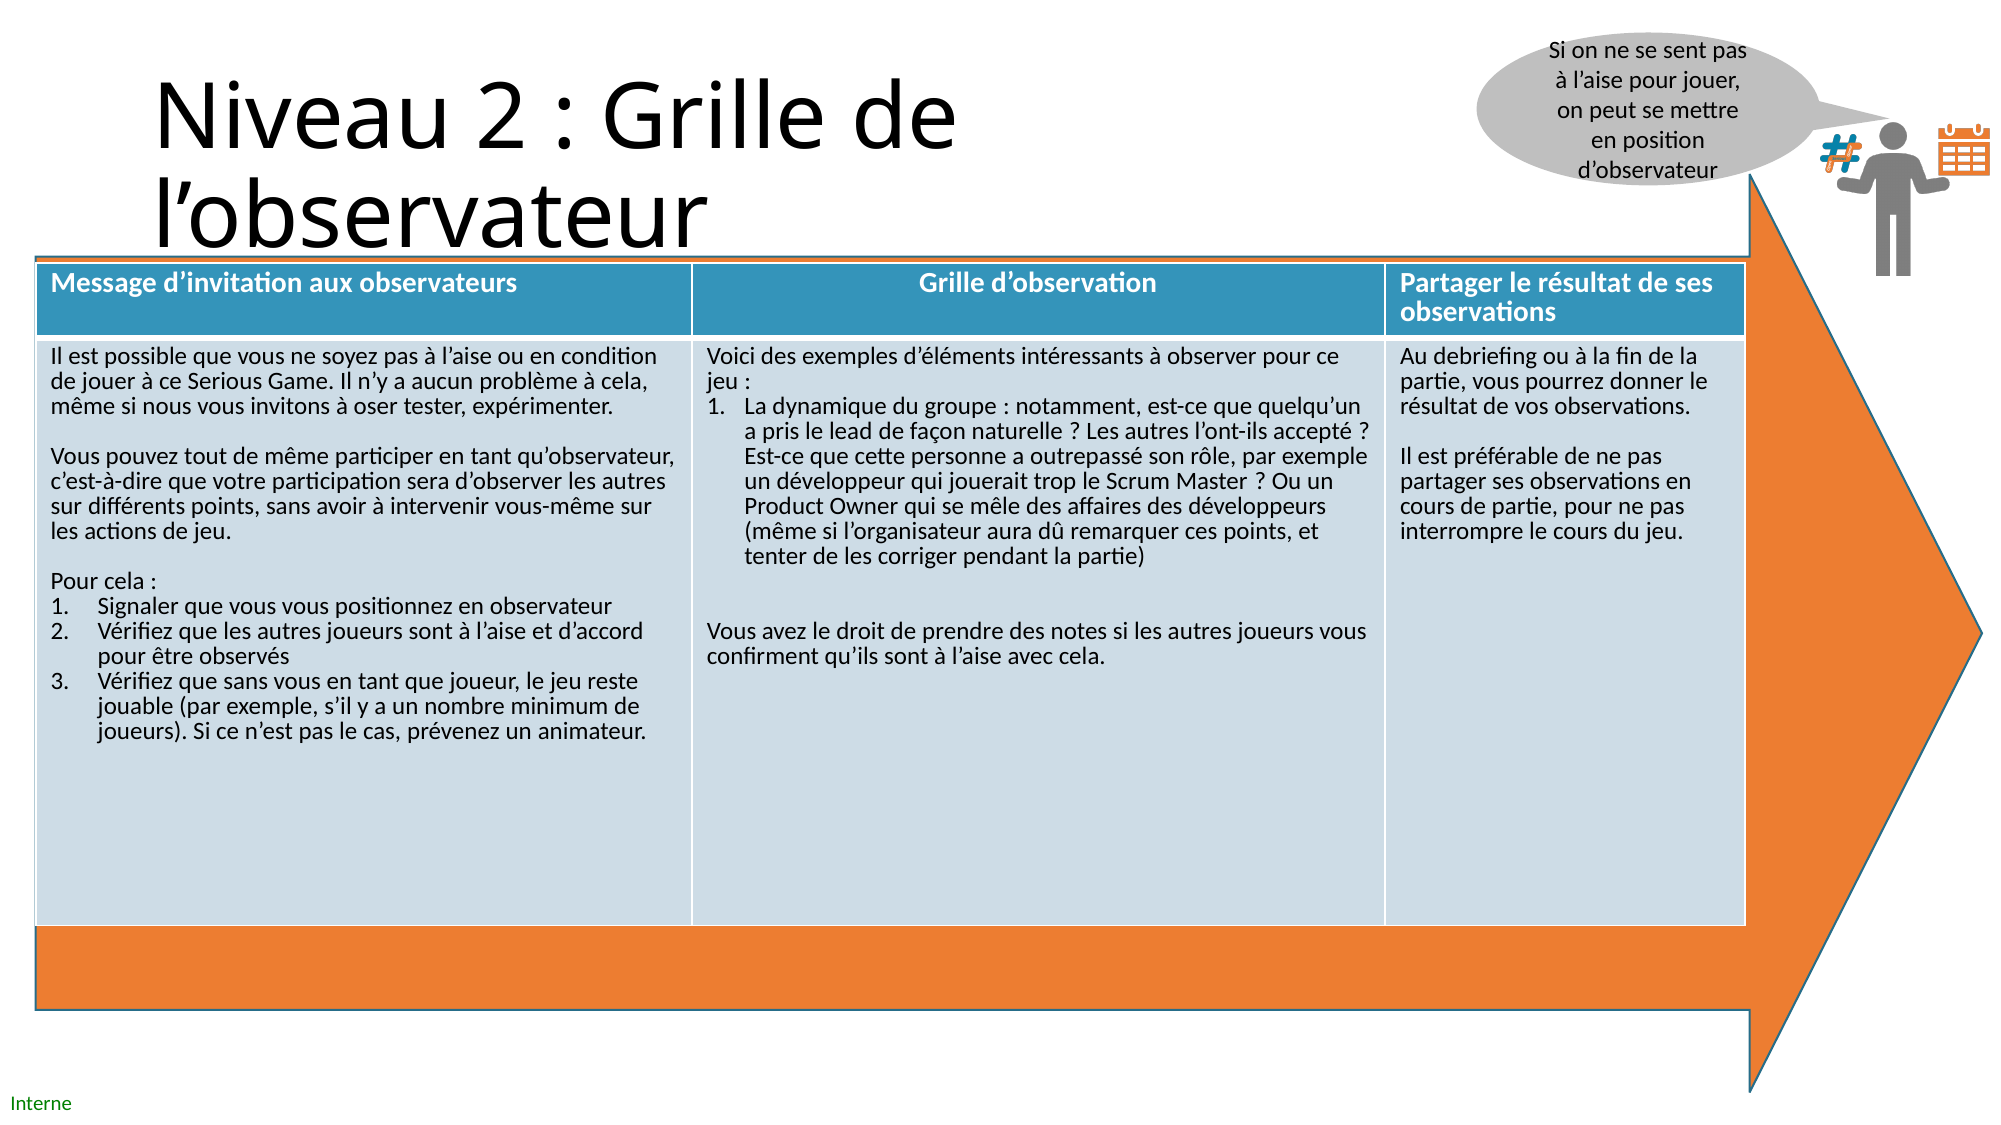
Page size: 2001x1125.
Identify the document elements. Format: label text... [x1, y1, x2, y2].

table_cell Voici des exemples d’éléments intéressants à observer pour ce jeu : La dynamique du groupe : notamment, est-ce que quelqu’un a pris le lead de façon naturelle ? Les autres l’ont-ils accepté ? Est-ce que cette personne a outrepassé son rôle, par exemple un développeur qui jouerait trop le Scrum Master ? Ou un Product Owner qui se mêle des affaires des développeurs (même si l’organisateur aura dû remarquer ces points, et tenter de les corriger pendant la partie) Vous avez le droit de prendre des notes si les autres joueurs vous confirment qu’ils sont à l’aise avec cela. [693, 341, 1384, 925]
table_cell Il est possible que vous ne soyez pas à l’aise ou en condition de jouer à ce Serious Game. Il n’y a aucun problème à cela, même si nous vous invitons à oser tester, expérimenter. Vous pouvez tout de même participer en tant qu’observateur, c’est-à-dire que votre participation sera d’observer les autres sur différents points, sans avoir à intervenir vous-même sur les actions de jeu. Pour cela : Signaler que vous vous positionnez en observateur Vérifiez que les autres joueurs sont à l’aise et d’accord pour être observés Vérifiez que sans vous en tant que joueur, le jeu reste jouable (par exemple, s’il y a un nombre minimum de joueurs). Si ce n’est pas le cas, prévenez un animateur. [37, 341, 691, 925]
text_box [35, 174, 1983, 1093]
title Niveau 2 : Grille de l’observateur [137, 59, 1452, 256]
table_header Grille d’observation [693, 264, 1384, 335]
picture [1811, 113, 2000, 281]
table_header Message d’invitation aux observateurs [37, 264, 691, 335]
table_cell Au debriefing ou à la fin de la partie, vous pourrez donner le résultat de vos observations. Il est préférable de ne pas partager ses observations en cours de partie, pour ne pas interrompre le cours du jeu. [1386, 341, 1744, 925]
table_header Partager le résultat de ses observations [1386, 264, 1744, 335]
text_box Si on ne se sent pas à l’aise pour jouer, on peut se mettre en position d’observateur [1476, 32, 1890, 186]
